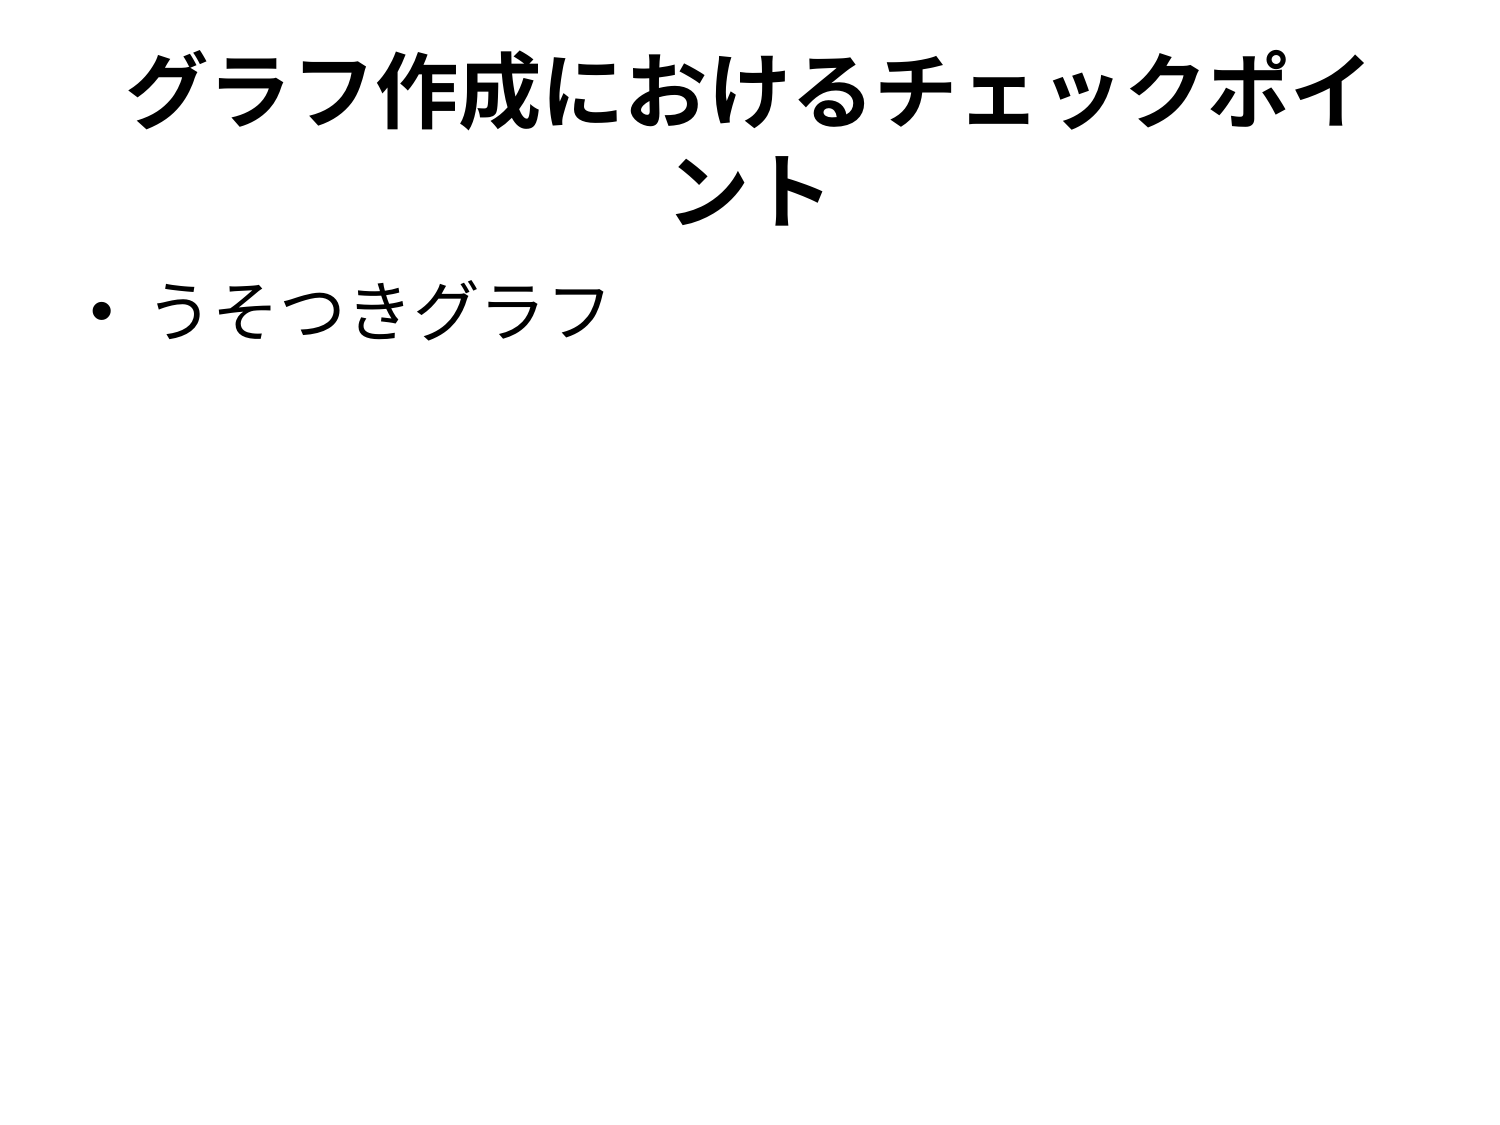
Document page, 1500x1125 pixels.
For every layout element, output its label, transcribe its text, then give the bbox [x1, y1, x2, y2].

list うそつきグラフ [75, 262, 1426, 1006]
title グラフ作成におけるチェックポイント [75, 31, 1426, 247]
